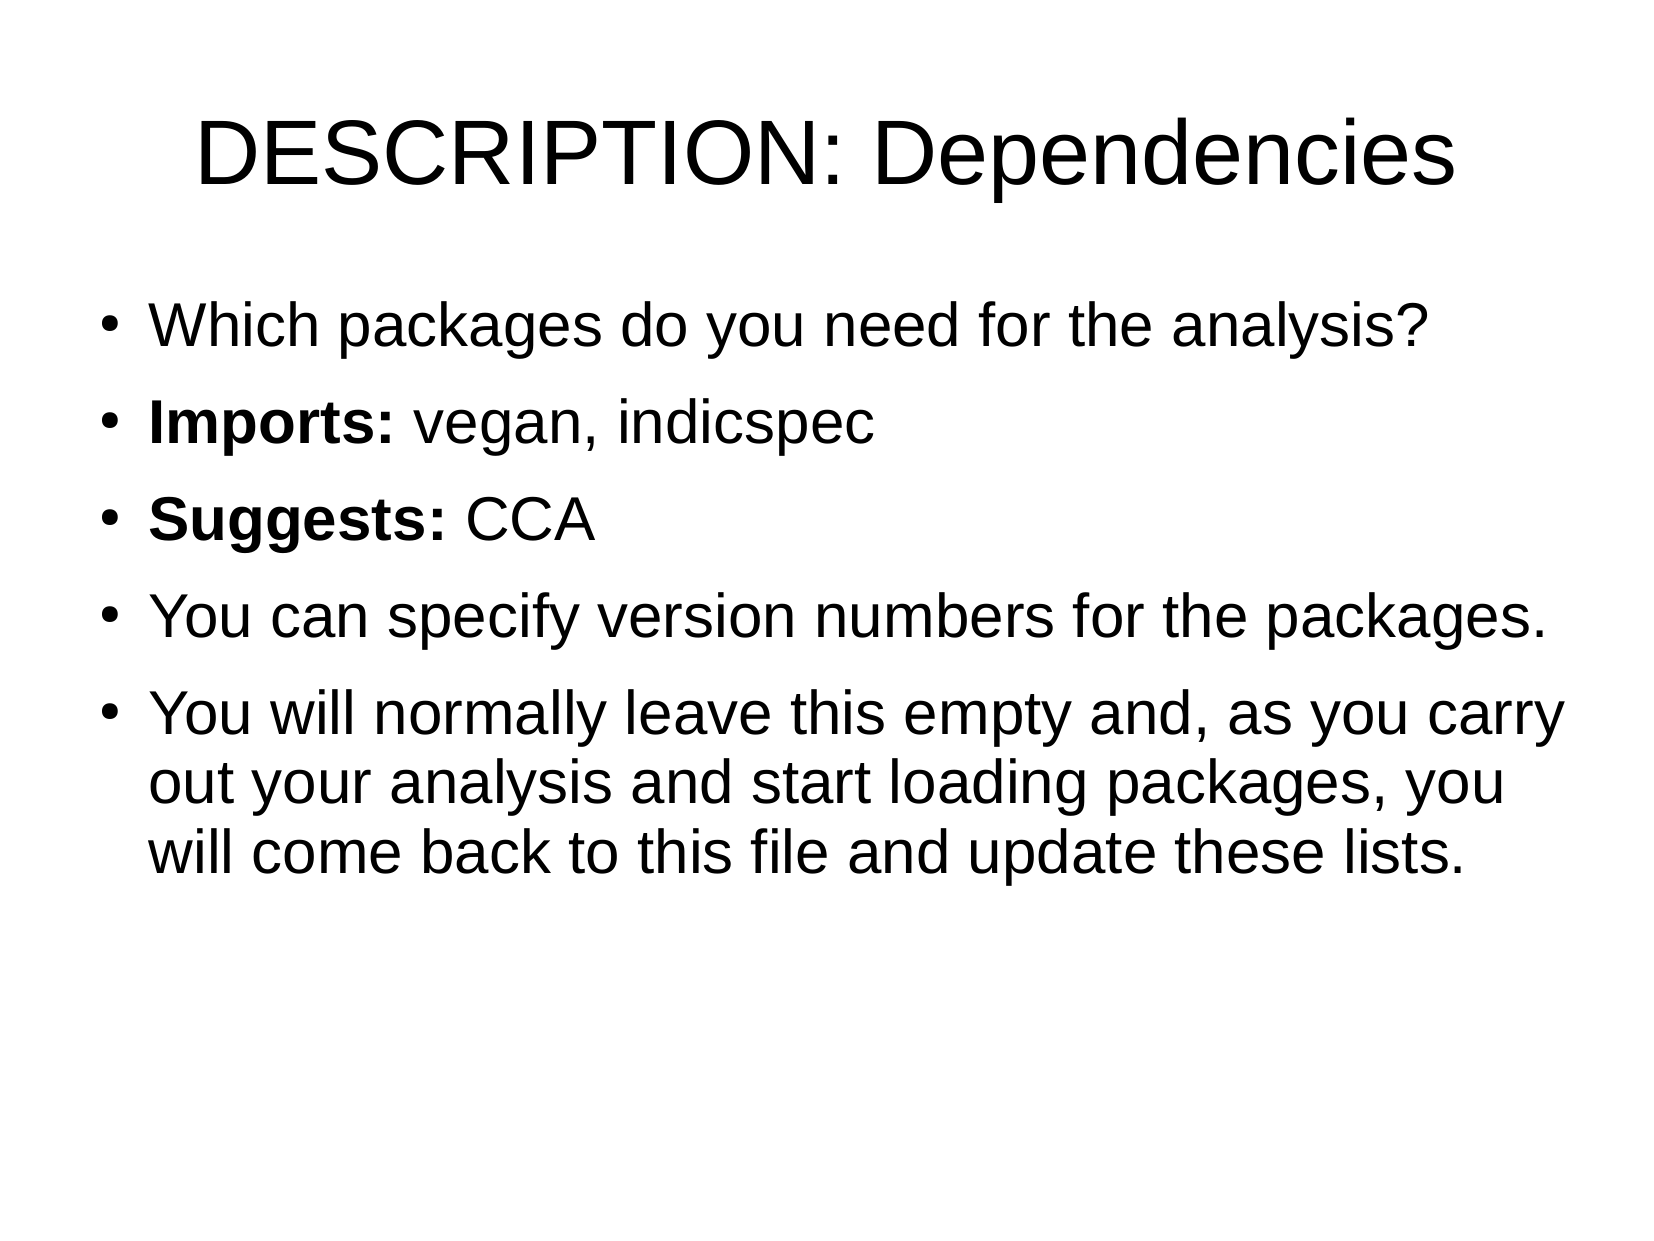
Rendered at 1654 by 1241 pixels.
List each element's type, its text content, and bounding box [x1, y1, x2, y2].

title DESCRIPTION: Dependencies [82, 49, 1571, 257]
list Which packages do you need for the analysis? Imports: vegan, indicspec Suggests: CCA You can specify version numbers for the packages. You will normally leave this empty and, as you carry out your analysis and start loading packages, you will come back to this file and update these lists. [82, 290, 1571, 1010]
